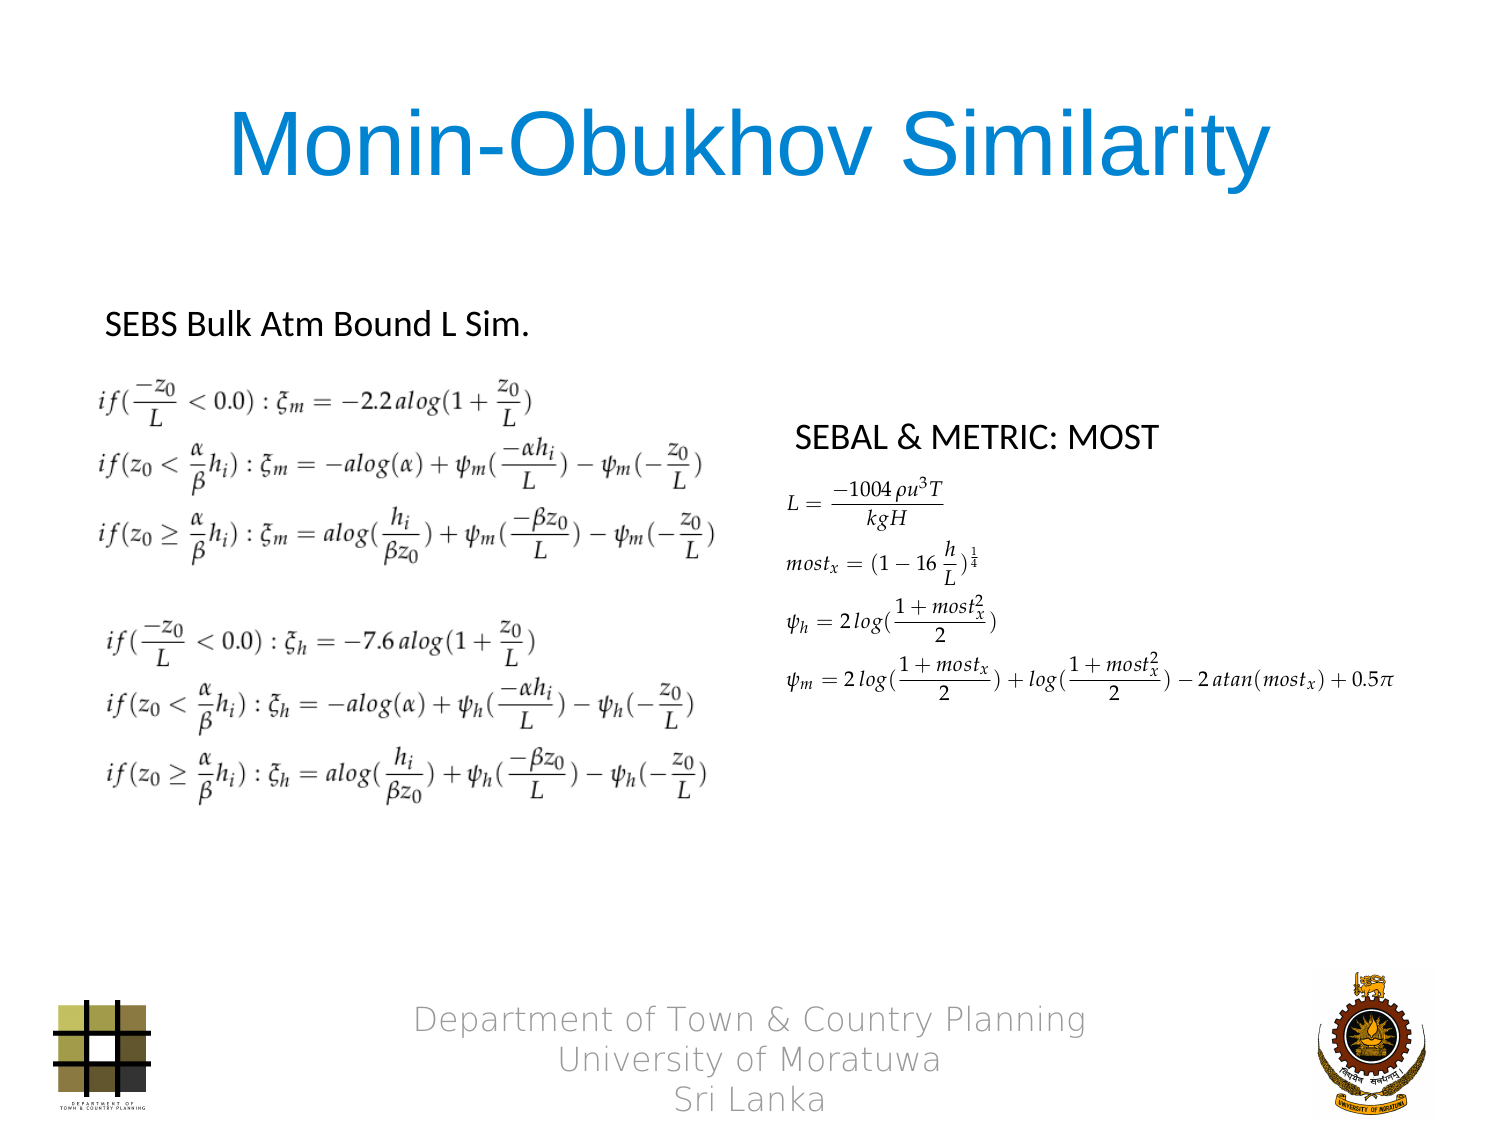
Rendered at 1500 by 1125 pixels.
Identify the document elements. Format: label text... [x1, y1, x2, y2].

text_box SEBS Bulk Atm Bound L Sim. [90, 291, 658, 352]
picture [766, 466, 1426, 712]
text_box SEBAL & METRIC: MOST [780, 404, 1259, 465]
picture [74, 359, 734, 818]
picture [53, 1000, 151, 1110]
title Monin-Obukhov Similarity [75, 45, 1426, 233]
picture [1312, 966, 1435, 1125]
